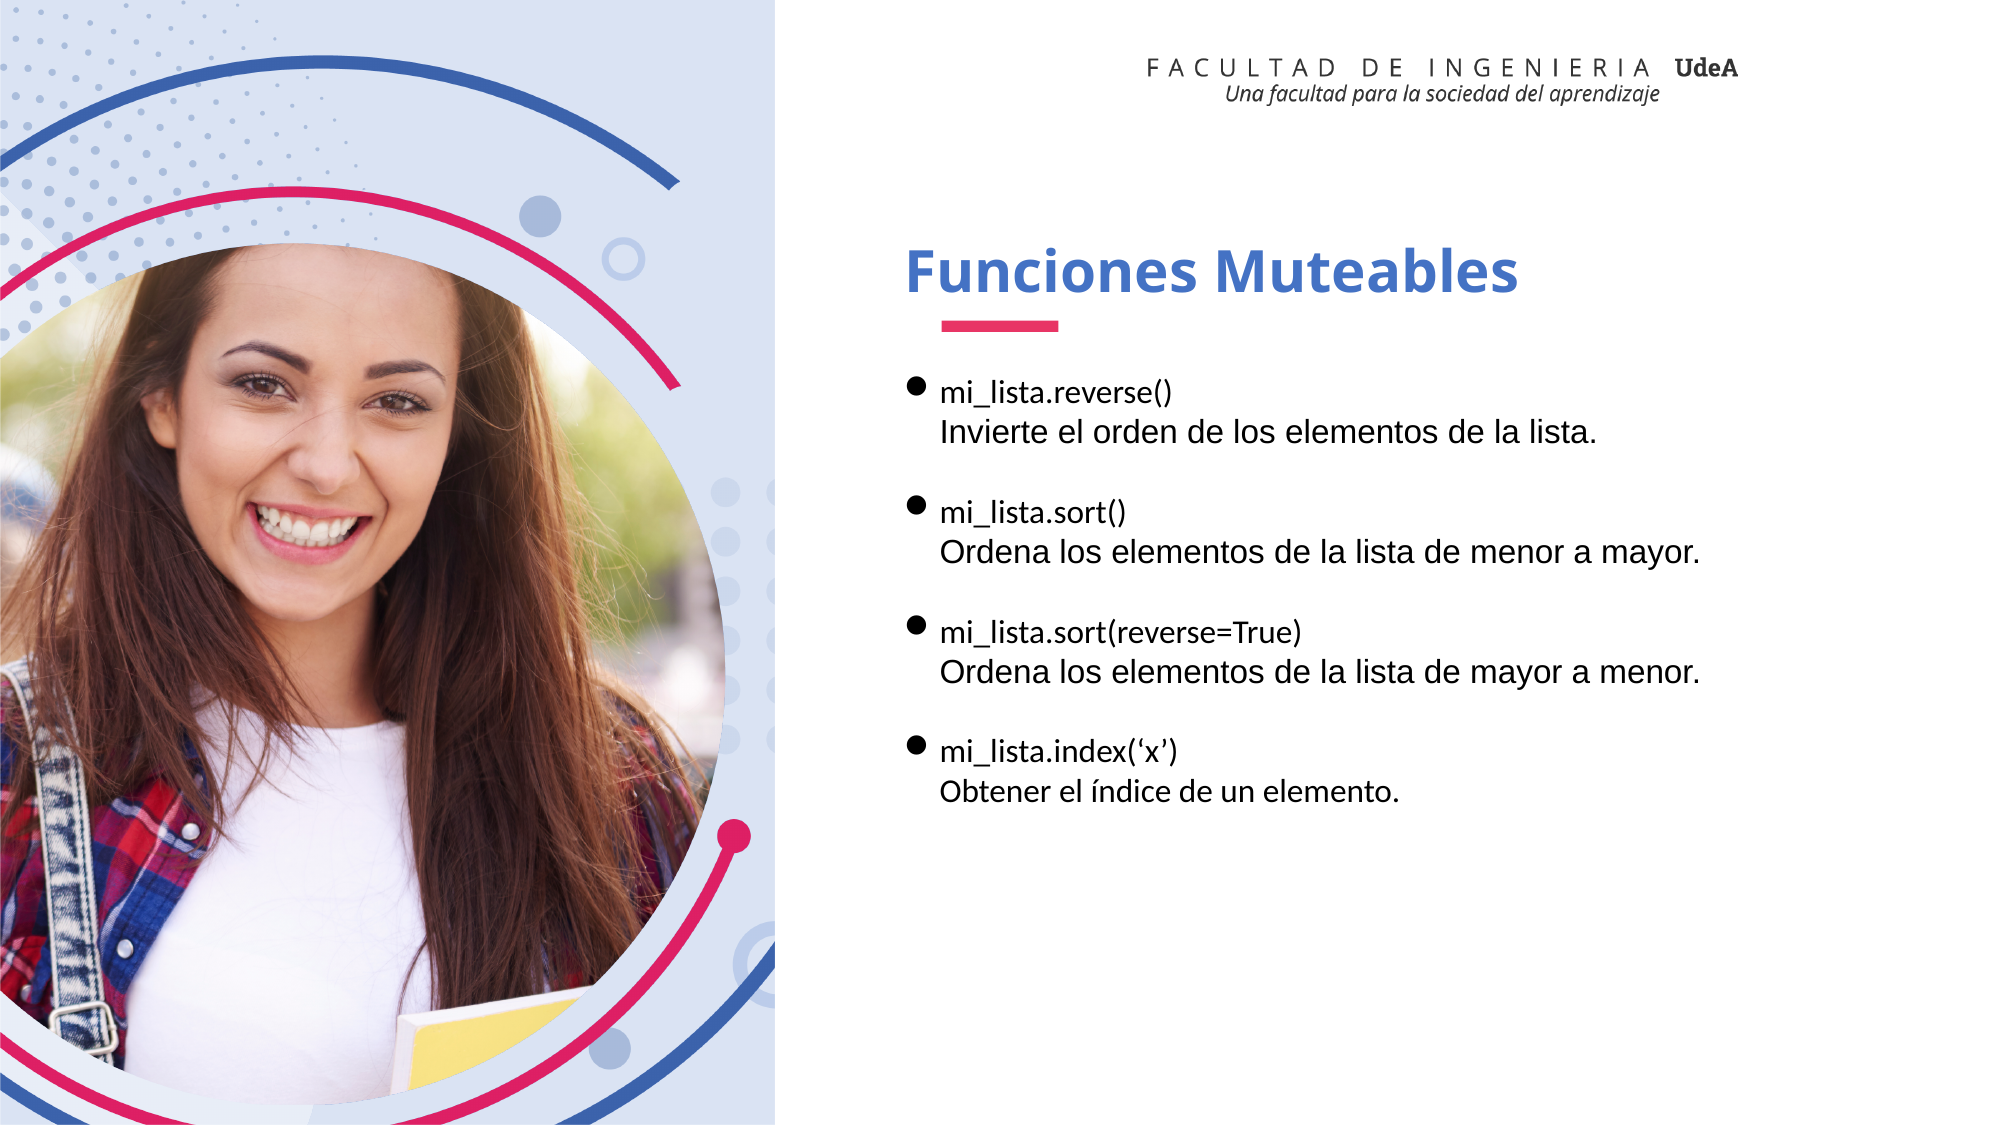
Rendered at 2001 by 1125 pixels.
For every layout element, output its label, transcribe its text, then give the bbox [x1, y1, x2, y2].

picture [0, 0, 775, 1125]
text_box mi_lista.reverse() Invierte el orden de los elementos de la lista. mi_lista.sort() Ordena los elementos de la lista de menor a mayor. mi_lista.sort(reverse=True) Ordena los elementos de la lista de mayor a menor. mi_lista.index(‘x’) Obtener el índice de un elemento. [889, 362, 1865, 817]
picture [1148, 57, 1738, 106]
text_box Funciones Muteables [889, 218, 1786, 330]
